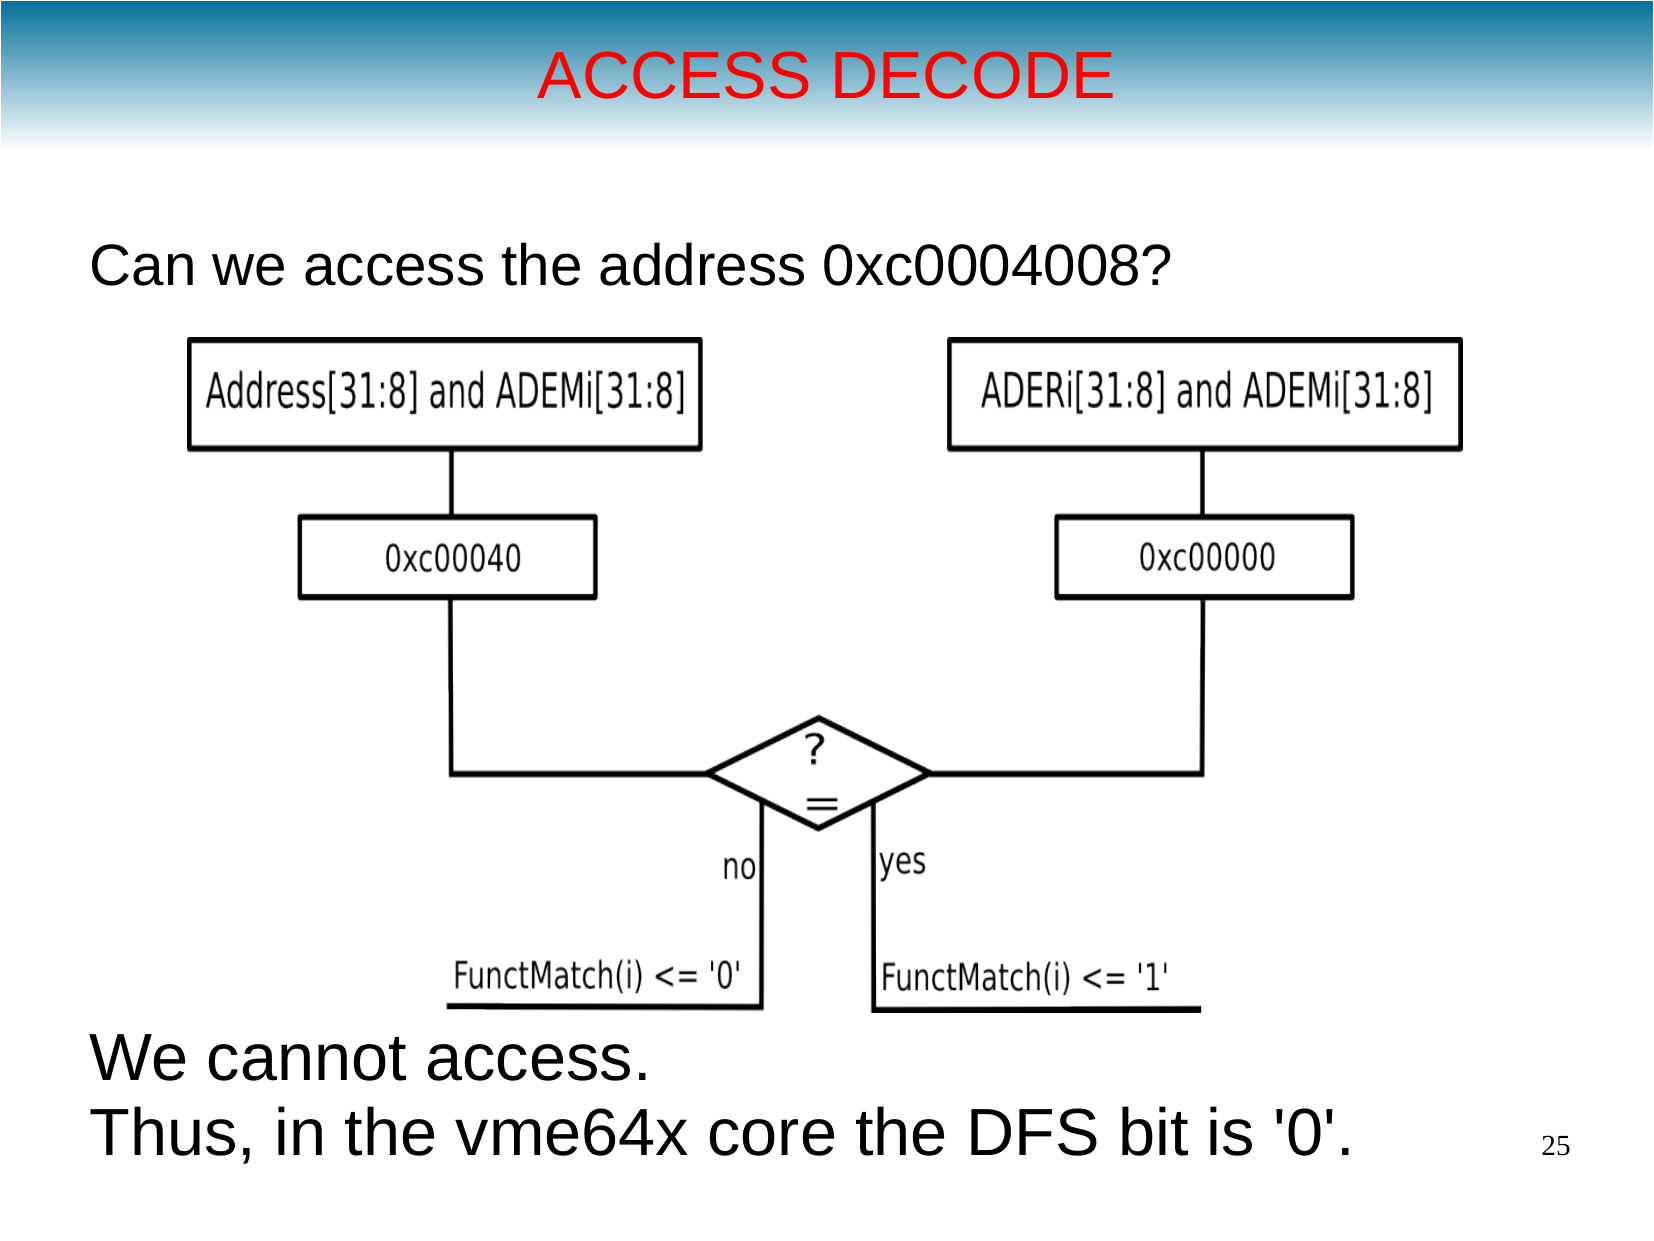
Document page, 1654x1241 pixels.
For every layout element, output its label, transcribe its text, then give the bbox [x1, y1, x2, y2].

text_box ACCESS DECODE [0, 0, 1654, 151]
picture [187, 337, 1463, 1012]
text_box Can we access the address 0xc0004008? [75, 225, 1190, 305]
text_box We cannot access. Thus, in the vme64x core the DFS bit is '0'. [75, 1012, 1476, 1201]
